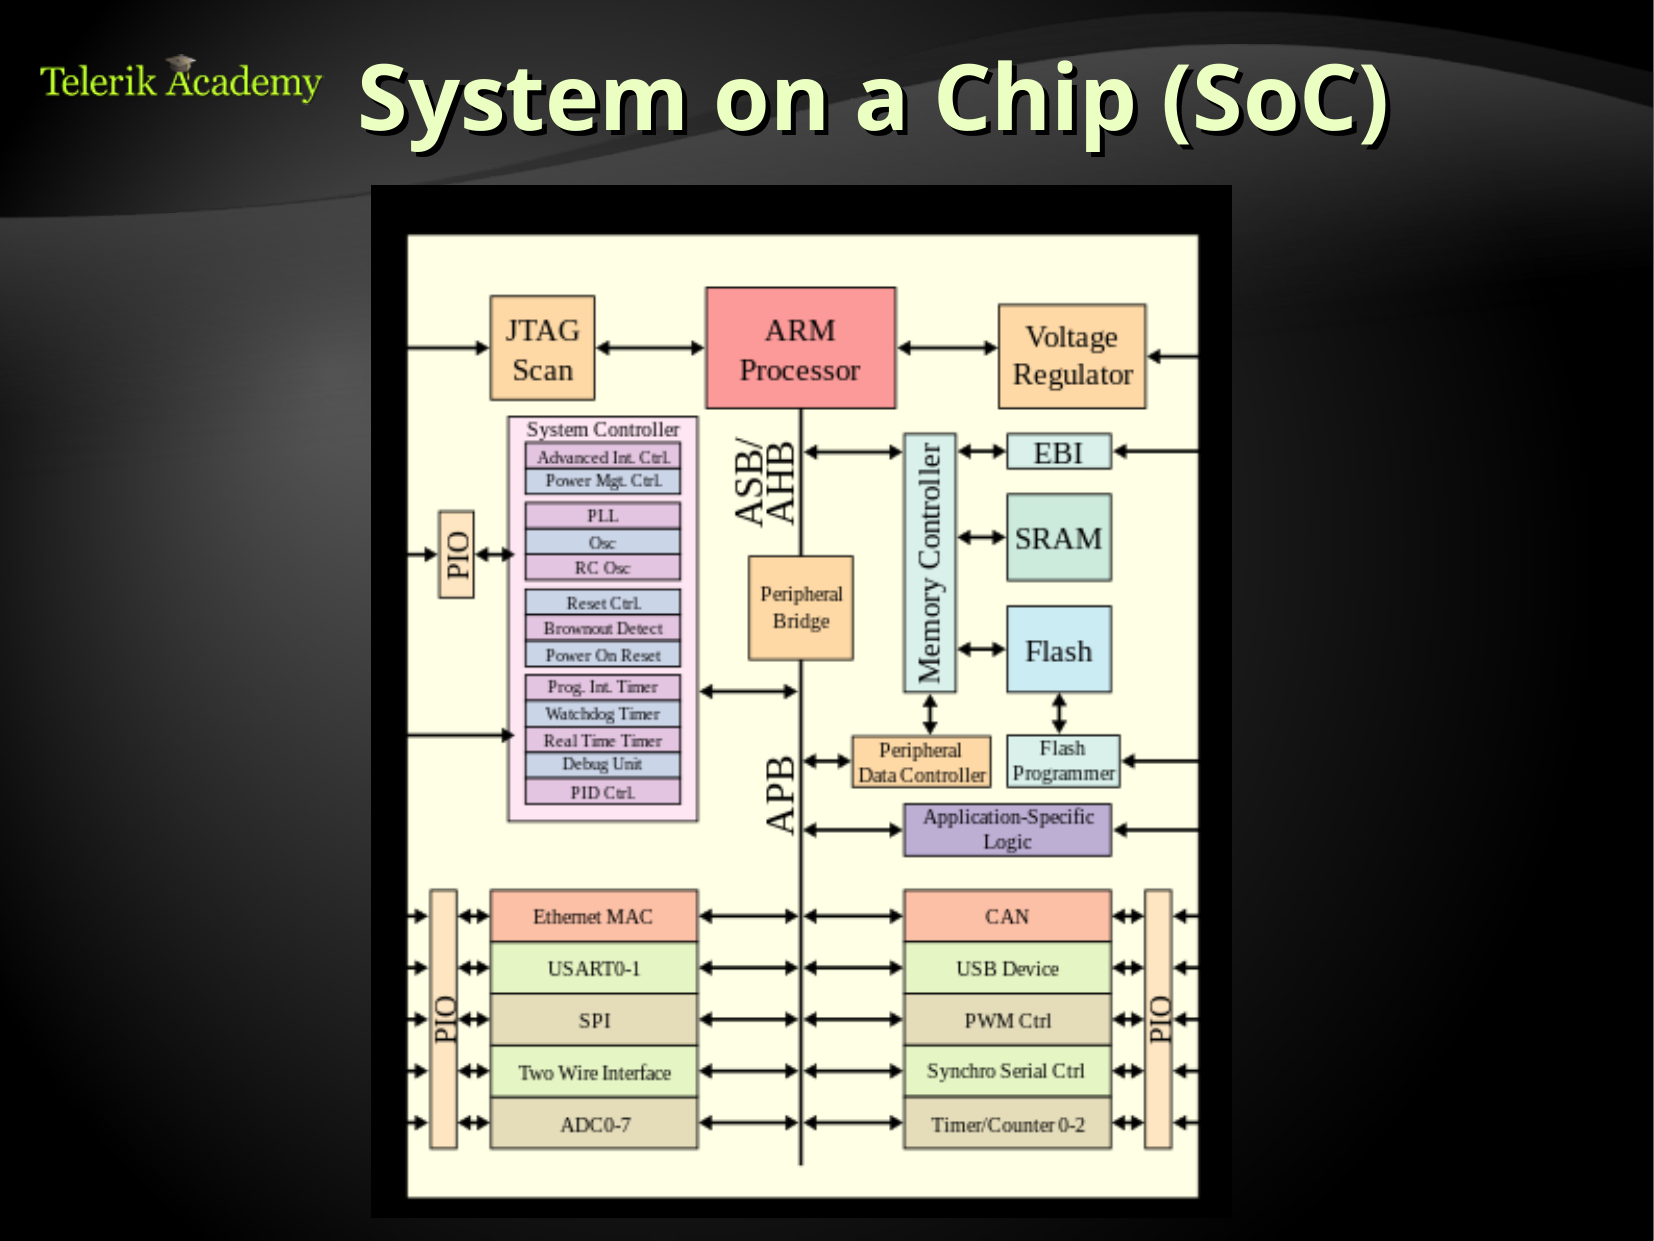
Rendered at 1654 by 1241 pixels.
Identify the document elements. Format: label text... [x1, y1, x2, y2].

title System on a Chip (SoC) [141, 25, 1630, 166]
picture [0, 0, 1654, 1241]
